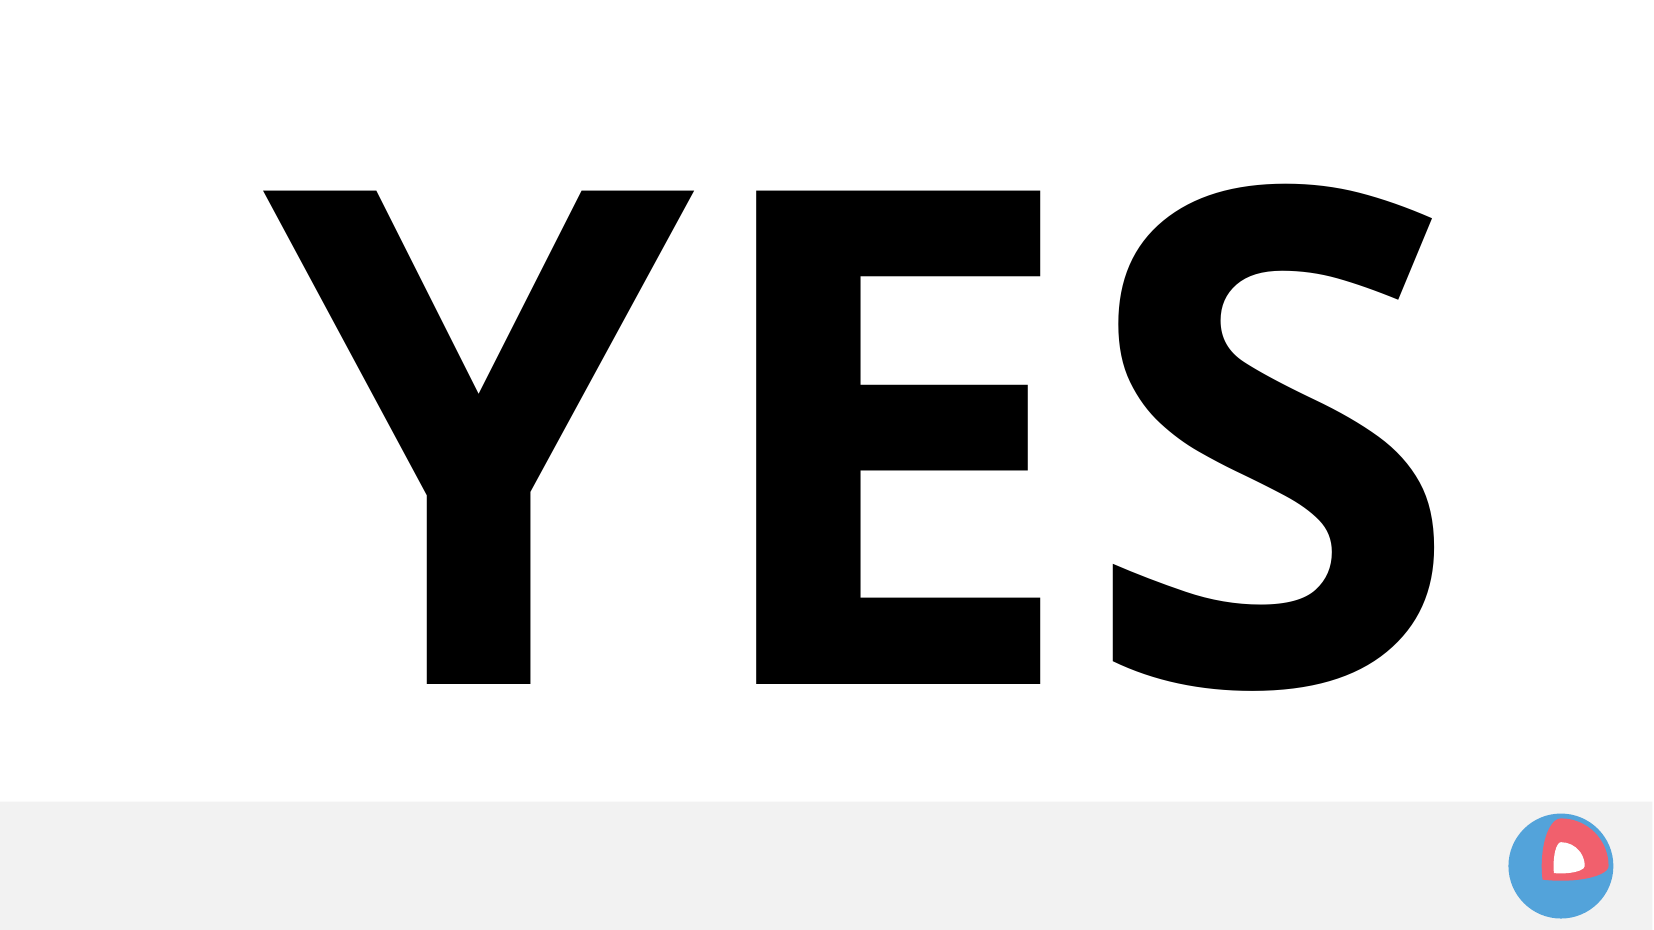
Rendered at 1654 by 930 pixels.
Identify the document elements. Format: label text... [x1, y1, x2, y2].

text_box YES [248, 0, 1405, 822]
